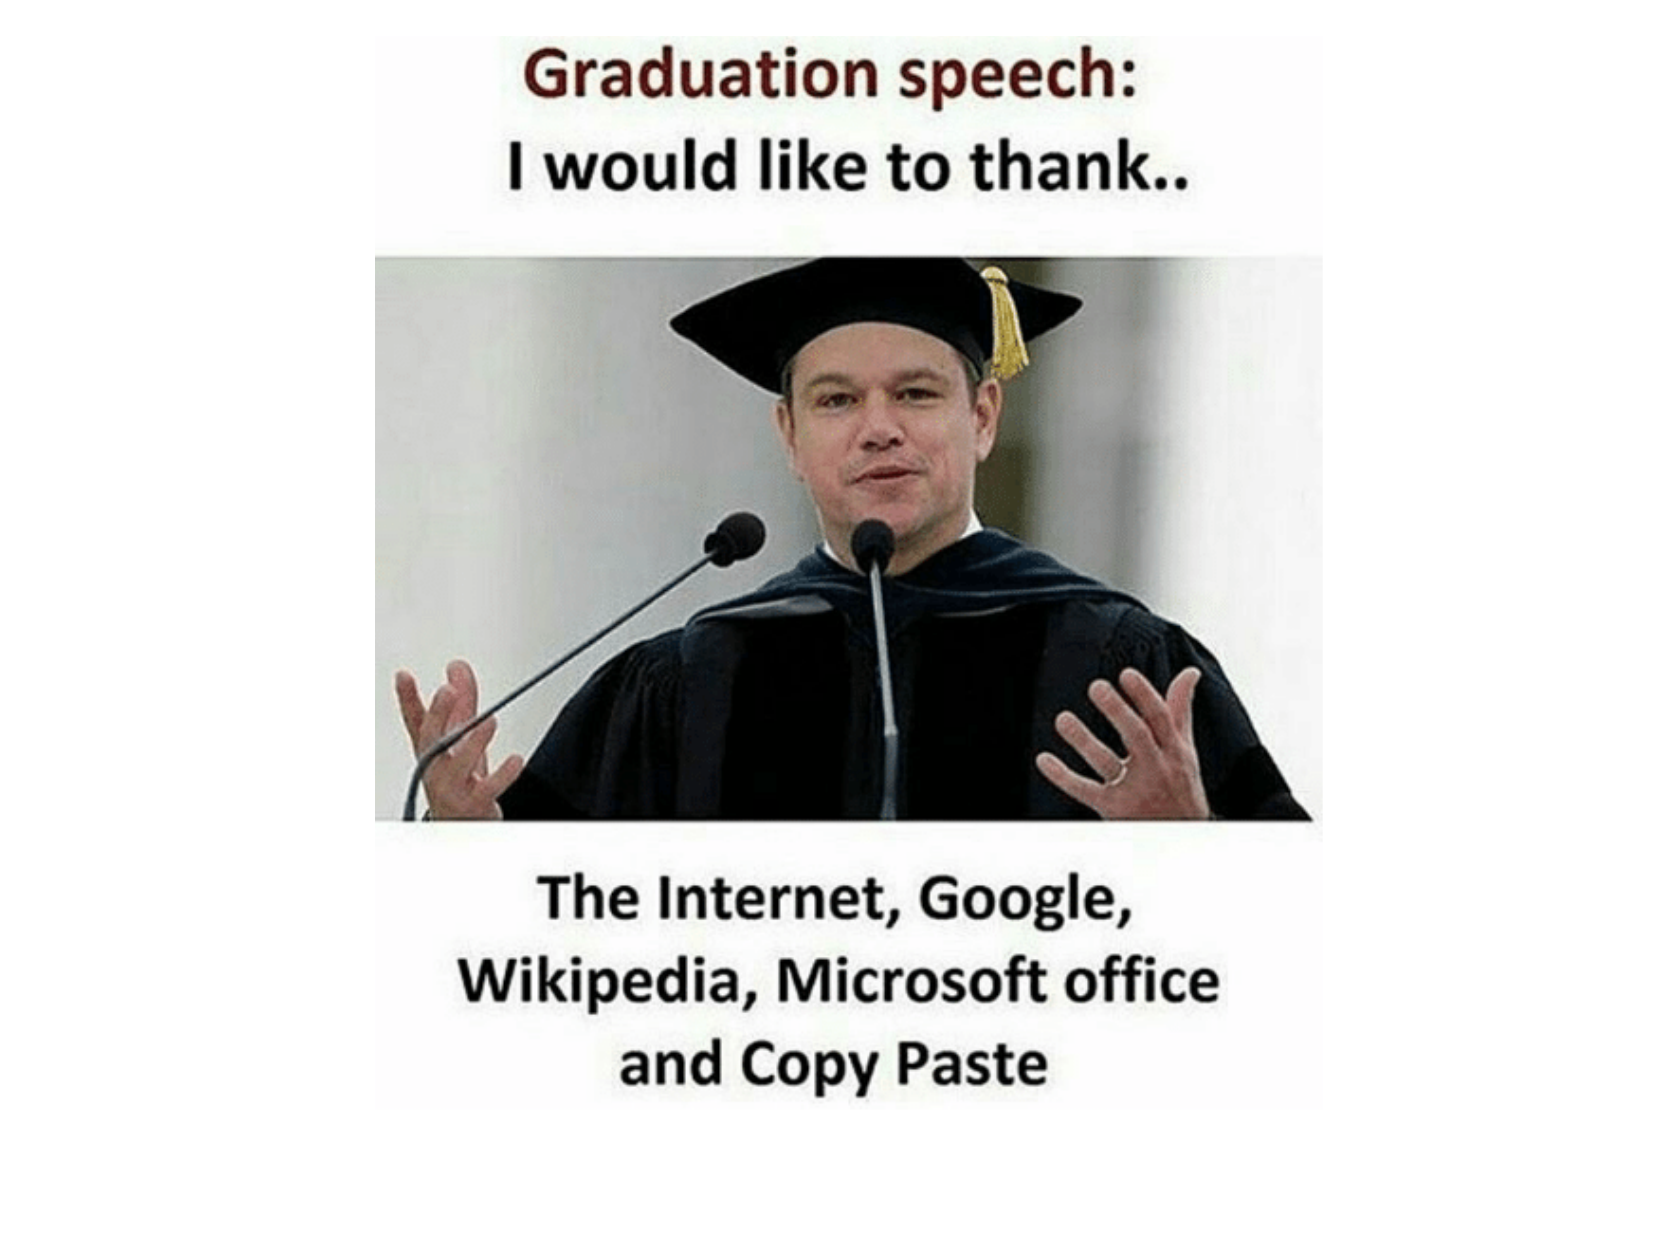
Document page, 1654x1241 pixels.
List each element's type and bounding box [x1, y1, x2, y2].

picture [375, 36, 1323, 1126]
